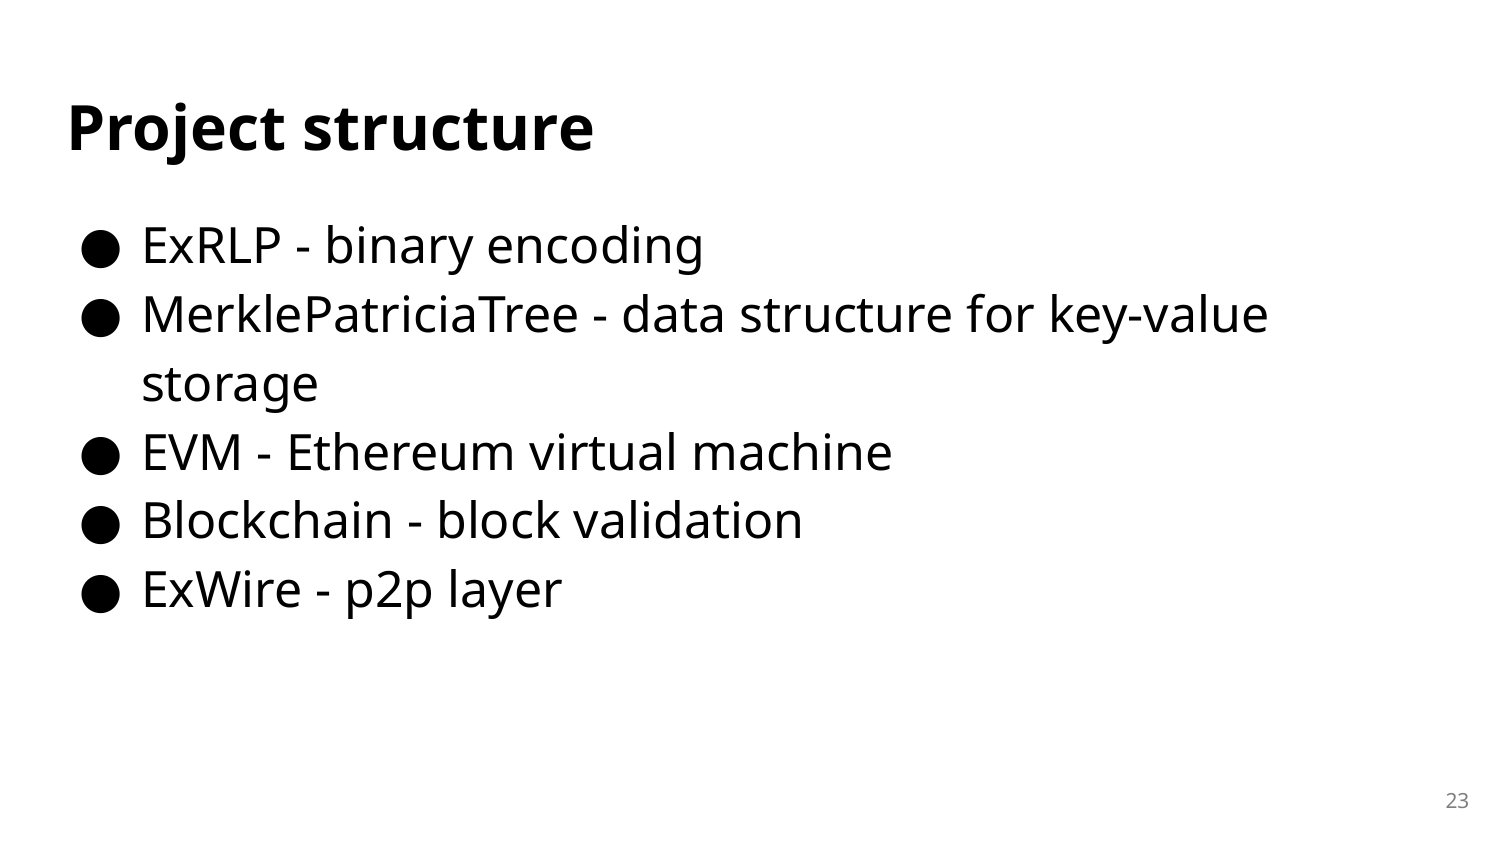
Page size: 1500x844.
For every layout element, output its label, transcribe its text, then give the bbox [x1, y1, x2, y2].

title Project structure [51, 72, 1449, 176]
list ExRLP - binary encoding MerklePatriciaTree - data structure for key-value storage EVM - Ethereum virtual machine Blockchain - block validation ExWire - p2p layer [51, 189, 1449, 750]
slide_number <number> [1394, 769, 1484, 834]
